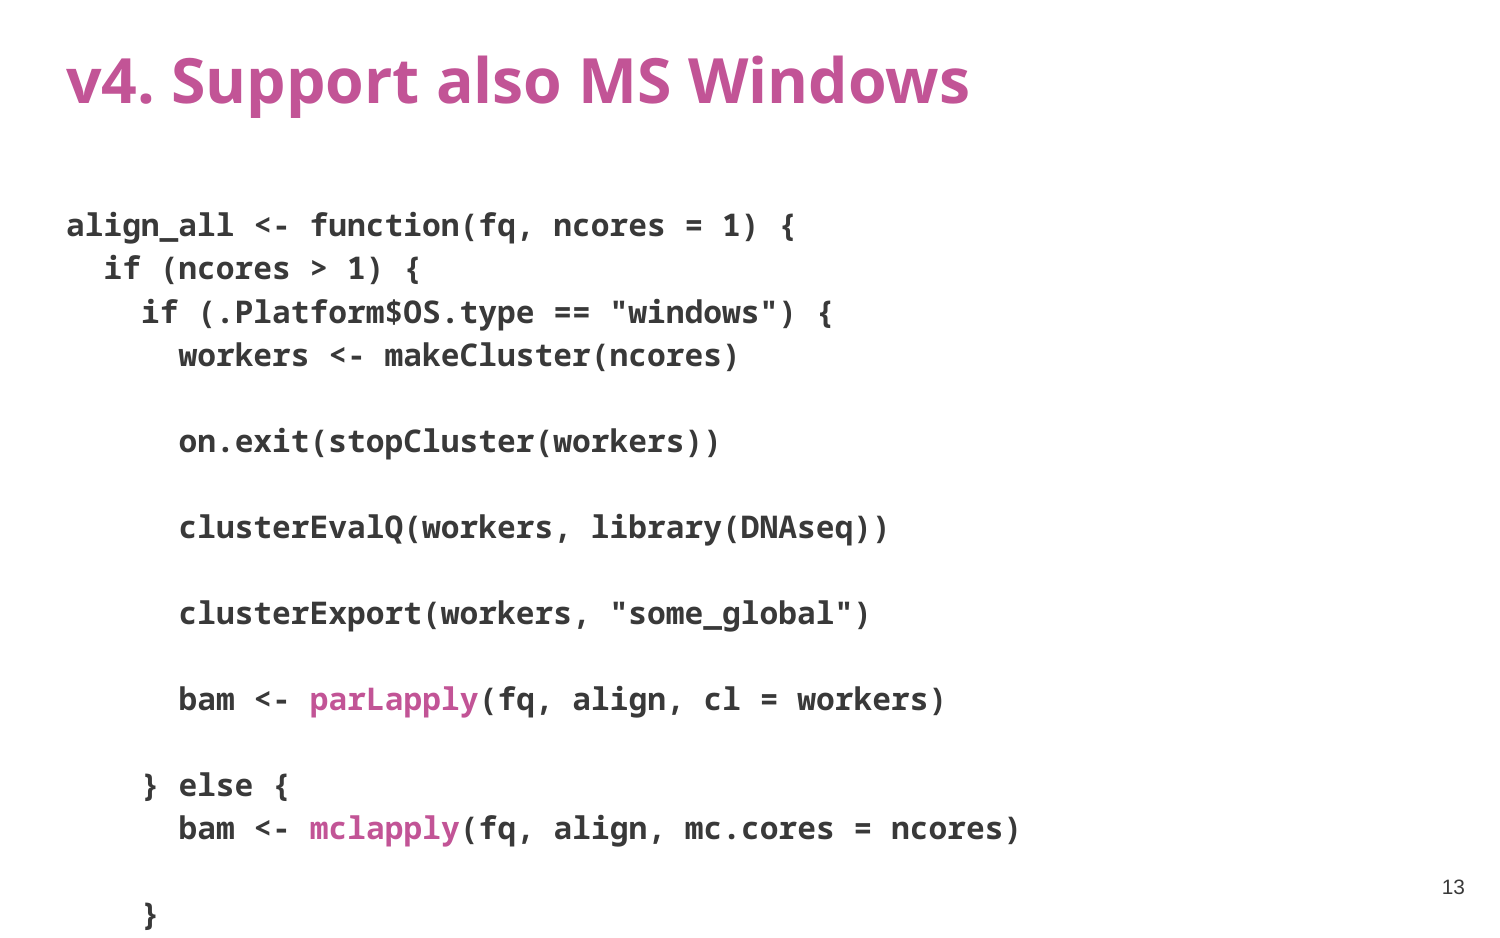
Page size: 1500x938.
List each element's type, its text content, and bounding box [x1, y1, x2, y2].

list align_all <- function(fq, ncores = 1) { if (ncores > 1) { if (.Platform$OS.type == "windows") { workers <- makeCluster(ncores) ‎ on.exit(stopCluster(workers)) ‎ clusterEvalQ(workers, library(DNAseq)) ‎ clusterExport(workers, "some_global") ‎ bam <- parLapply(fq, align, cl = workers) ‎ } else { bam <- mclapply(fq, align, mc.cores = ncores) ‎ } } else { bam <- lapply(fq, align) ‎ } bam } [51, 185, 1449, 922]
slide_number <number> [1389, 849, 1480, 922]
title v4. Support also MS Windows [51, 25, 1449, 130]
